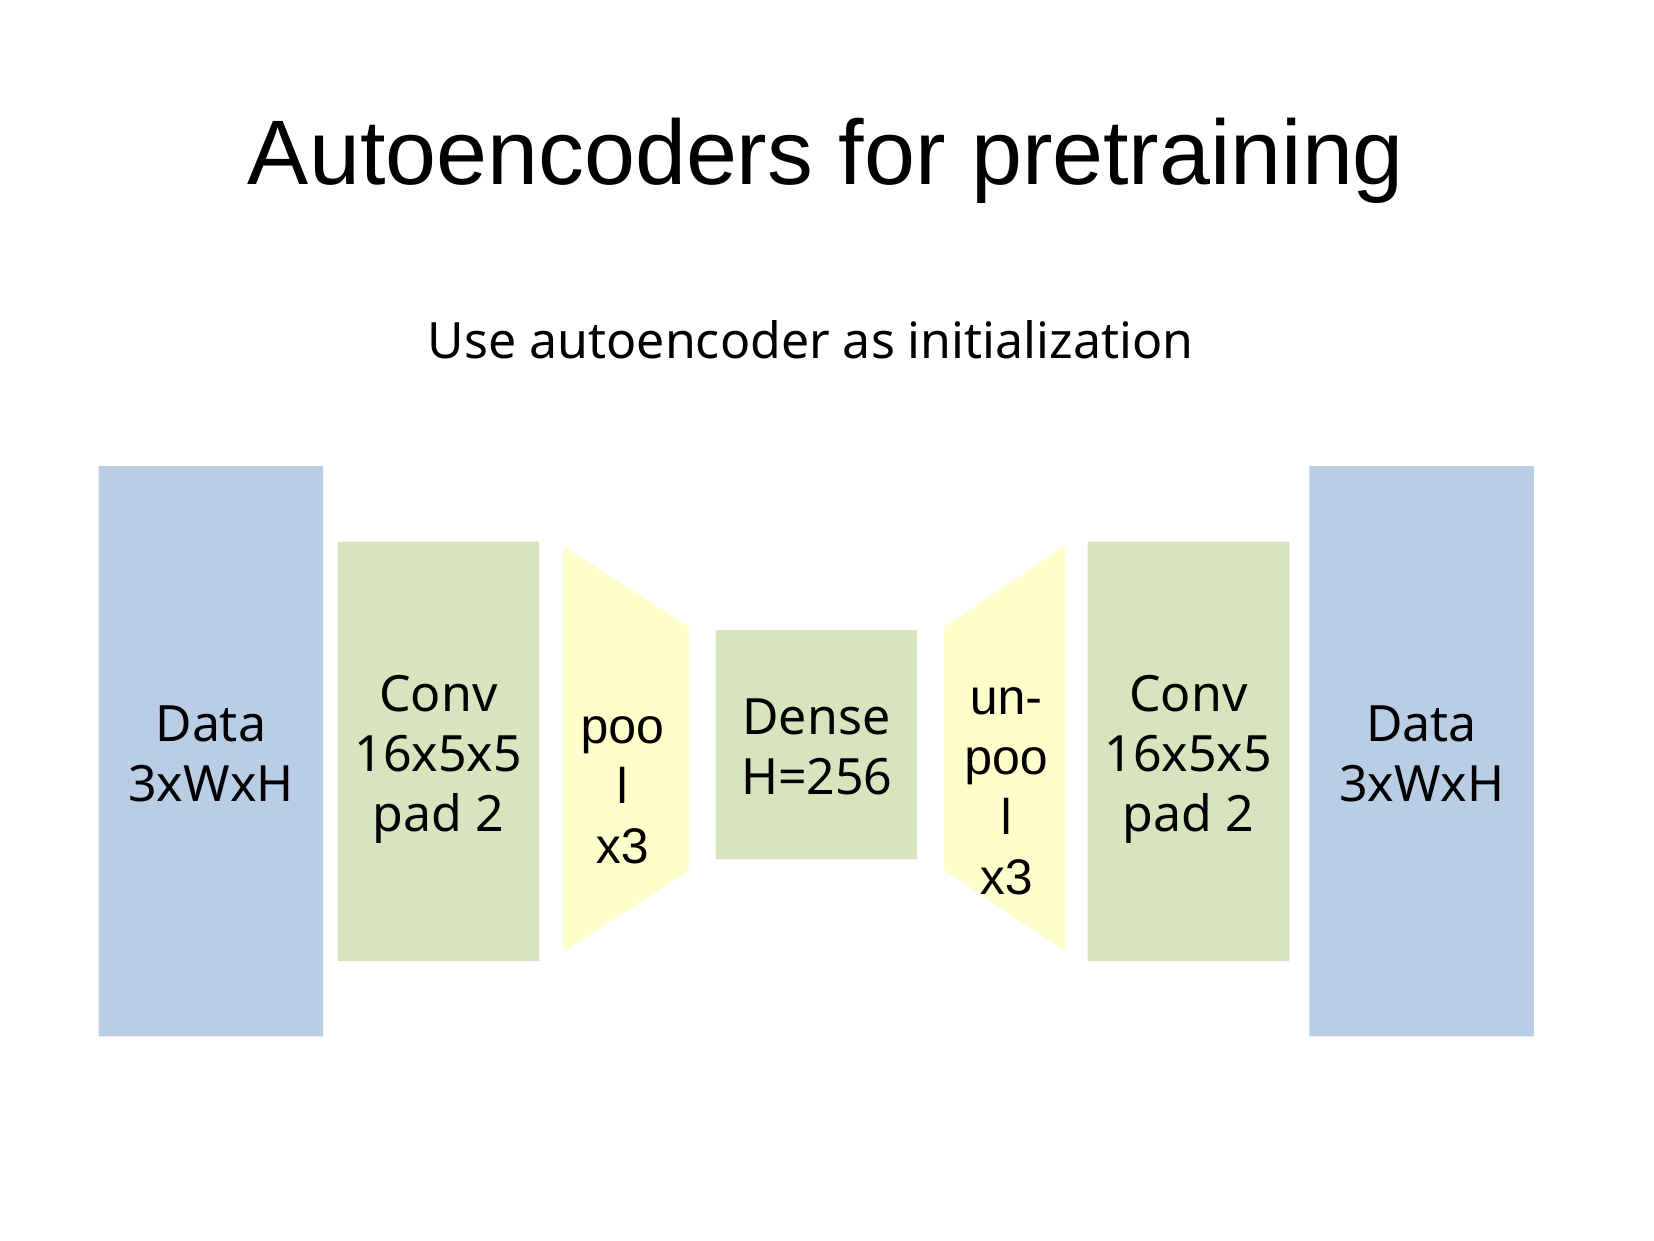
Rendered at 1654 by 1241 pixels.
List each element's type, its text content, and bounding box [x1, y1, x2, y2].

text_box Data 3xWxH [98, 466, 324, 1037]
text_box pool x3 [560, 686, 684, 814]
text_box Conv 16x5x5 pad 2 [337, 541, 540, 962]
text_box Conv 16x5x5 pad 2 [1087, 541, 1290, 962]
title Autoencoders for pretraining [82, 49, 1571, 257]
text_box [944, 841, 1065, 951]
text_box Use autoencoder as initialization [246, 300, 1375, 374]
text_box un- pool x3 [944, 656, 1068, 841]
text_box Data 3xWxH [1309, 466, 1534, 1037]
text_box [944, 545, 1065, 656]
text_box Dense H=256 [715, 630, 918, 860]
text_box [563, 546, 689, 952]
